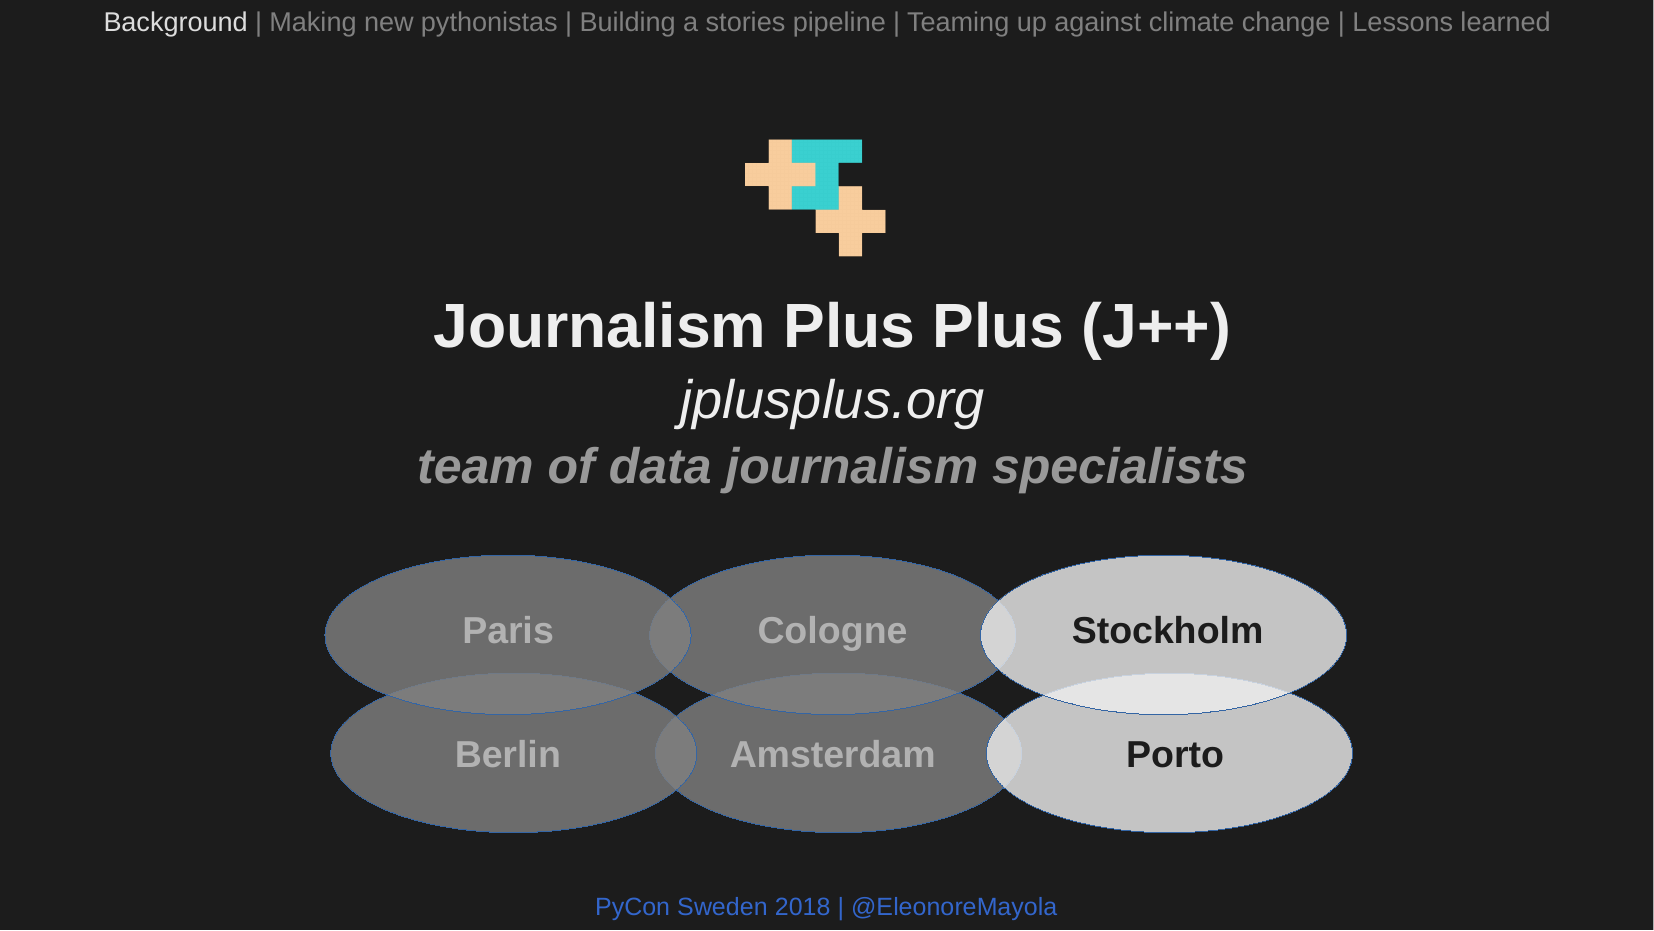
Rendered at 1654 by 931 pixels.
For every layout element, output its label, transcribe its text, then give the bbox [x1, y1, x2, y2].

text_box Background | Making new pythonistas | Building a stories pipeline | Teaming up against climate change | Lessons learned [0, 0, 1654, 57]
text_box Porto [1057, 726, 1294, 826]
text_box Paris [389, 602, 627, 702]
text_box Berlin [389, 726, 627, 826]
text_box [765, 826, 912, 833]
text_box Journalism Plus Plus (J++) jplusplus.org team of data journalism specialists [106, 95, 1560, 680]
text_box Amsterdam [714, 726, 951, 826]
text_box Cologne [714, 602, 951, 702]
text_box [1095, 826, 1244, 833]
text_box [324, 555, 1353, 816]
picture [745, 123, 886, 264]
text_box Stockholm [1057, 602, 1294, 702]
text_box PyCon Sweden 2018 | @EleonoreMayola [460, 885, 1193, 931]
text_box [440, 826, 588, 833]
